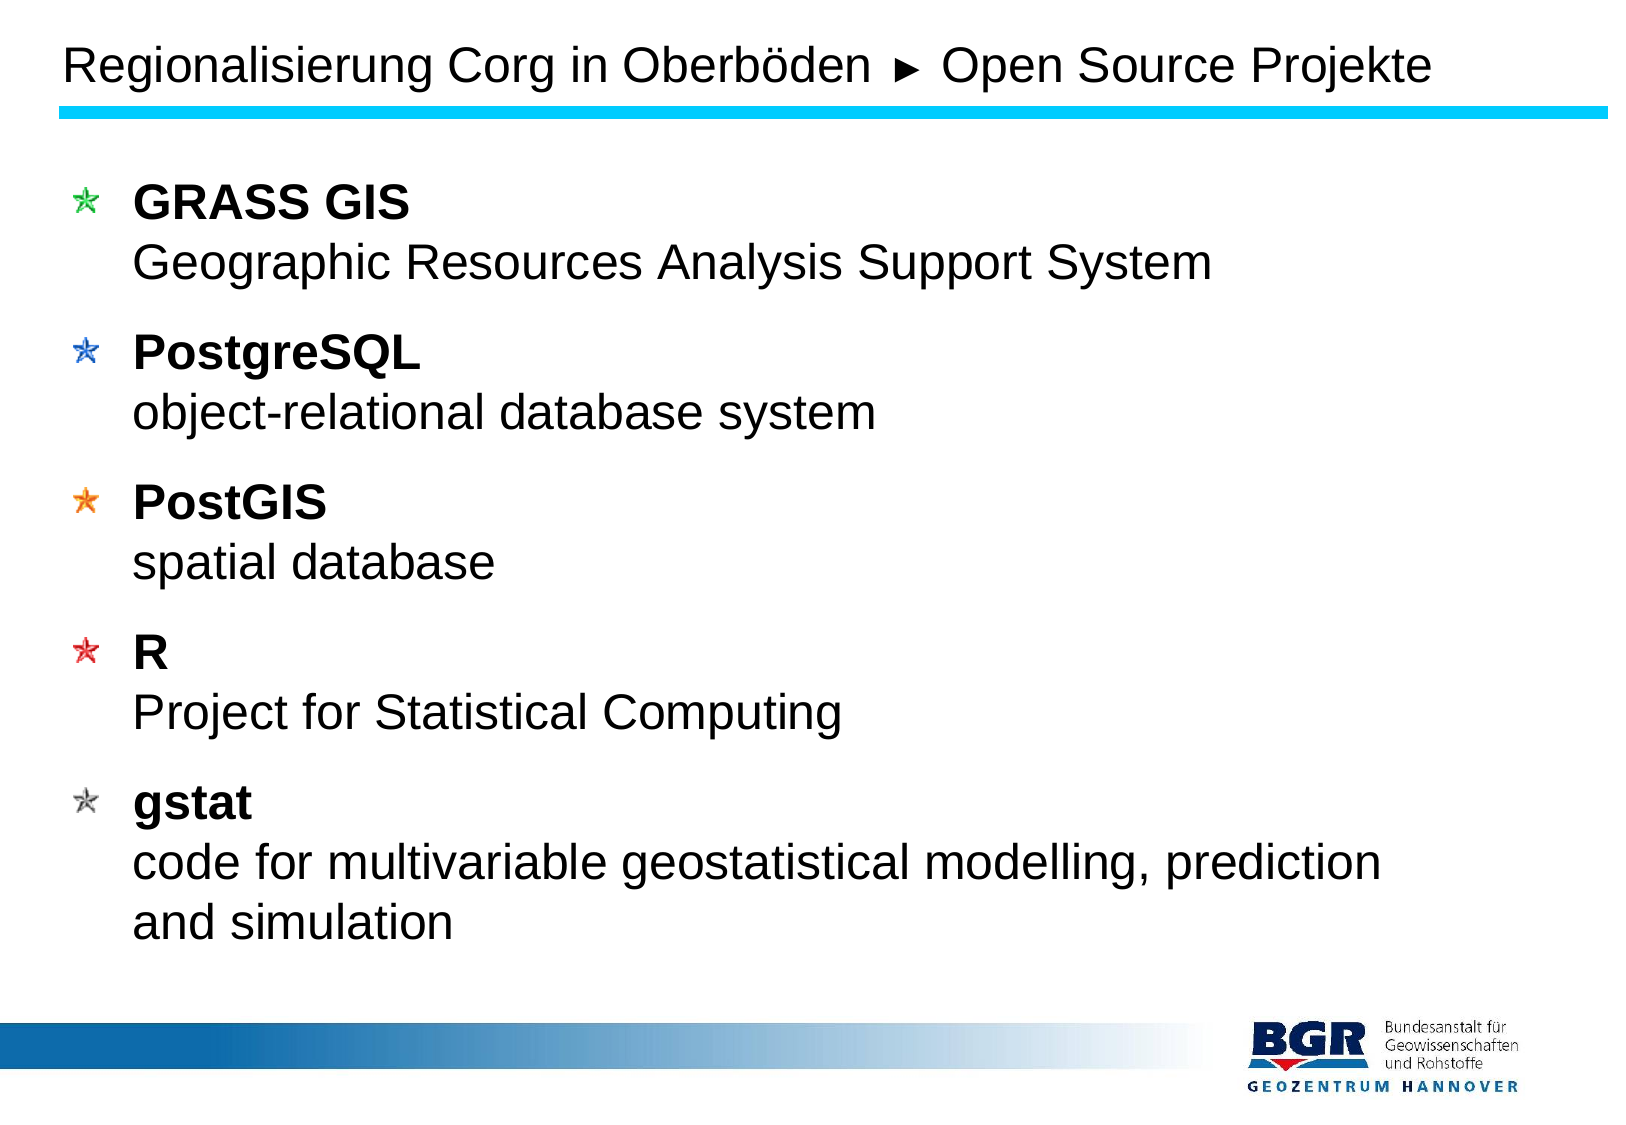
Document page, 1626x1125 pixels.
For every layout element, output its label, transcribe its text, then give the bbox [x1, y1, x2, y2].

text_box Regionalisierung Corg in Oberböden ► Open Source Projekte [47, 24, 1449, 100]
text_box GRASS GIS Geographic Resources Analysis Support System PostgreSQL object-relational database system PostGIS spatial database R Project for Statistical Computing gstat code for multivariable geostatistical modelling, prediction and simulation [59, 132, 1398, 958]
picture [0, 1016, 1590, 1100]
